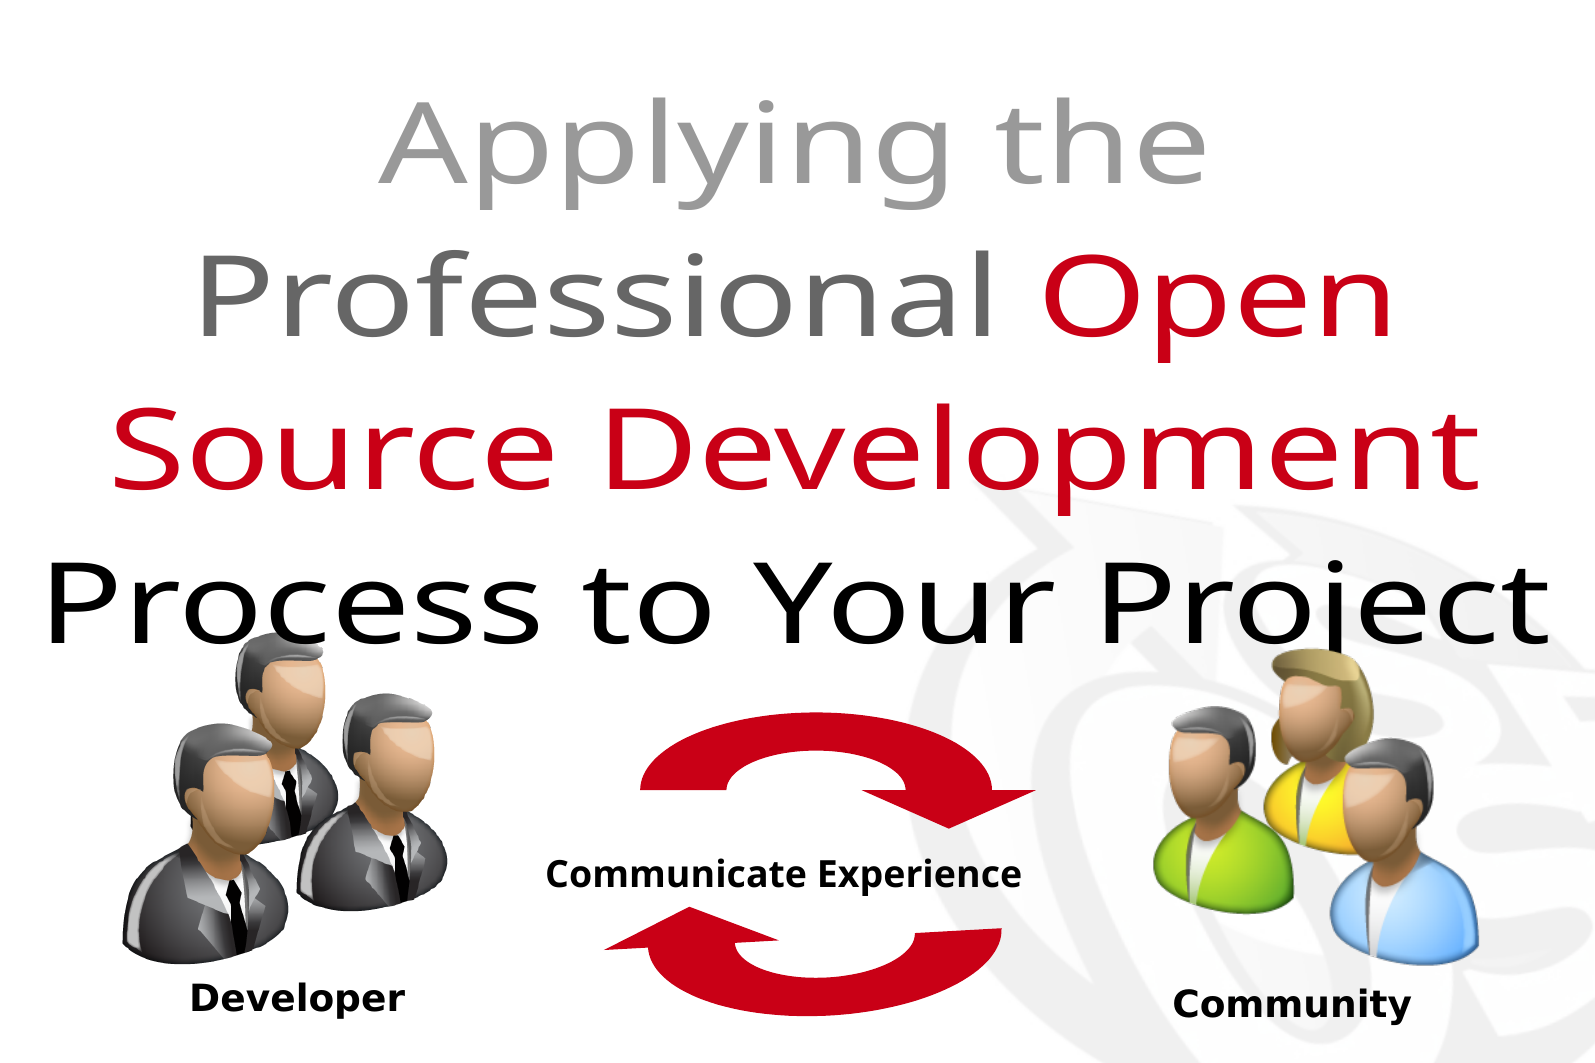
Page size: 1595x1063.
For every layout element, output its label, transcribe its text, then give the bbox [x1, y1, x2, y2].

text_box [603, 906, 1002, 1017]
text_box Community [1157, 975, 1441, 1034]
text_box Communicate Experience [530, 839, 1095, 899]
picture [94, 693, 490, 965]
text_box [640, 712, 1036, 829]
text_box Developer [174, 969, 433, 1028]
title Applying the Professional Open Source Development Process to Your Project [5, 41, 1585, 698]
picture [1151, 635, 1483, 967]
